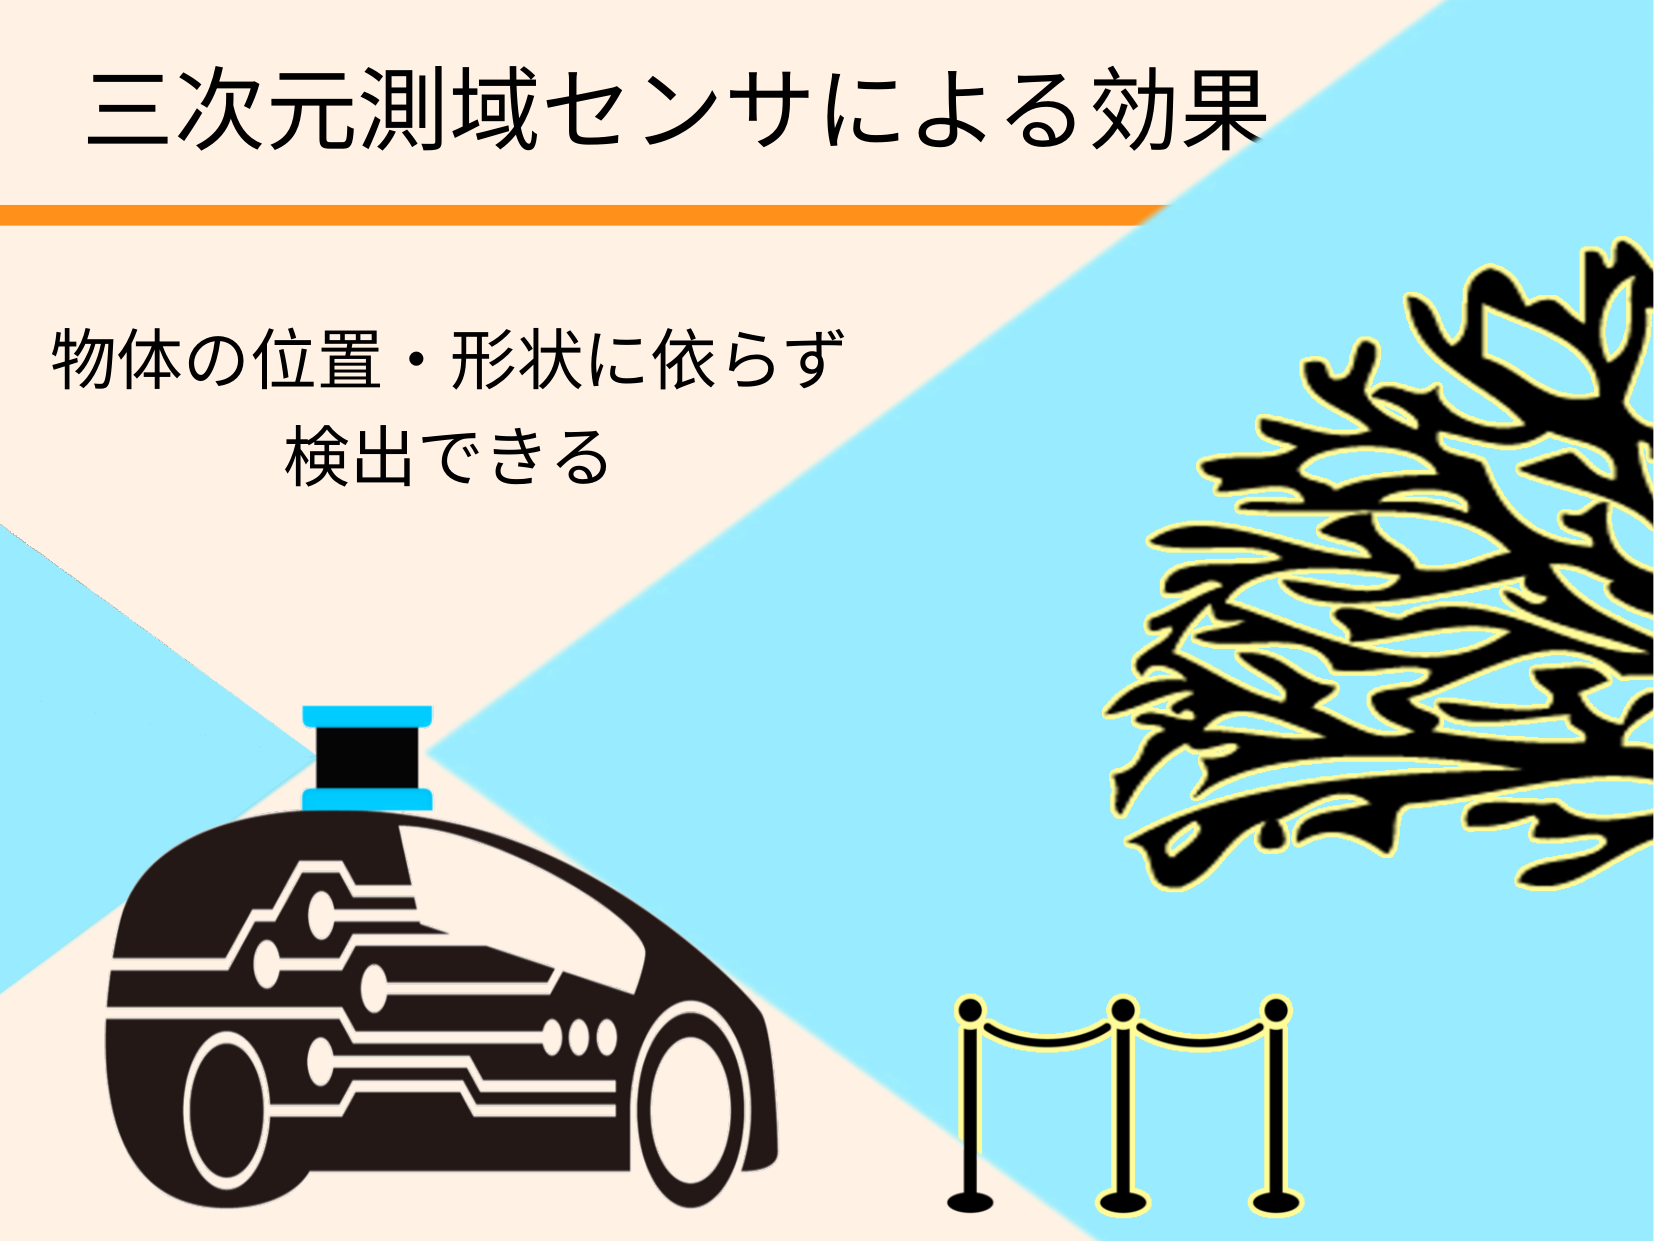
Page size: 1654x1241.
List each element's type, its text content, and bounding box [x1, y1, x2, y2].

text_box 物体の位置・形状に依らず 検出できる [0, 300, 1051, 449]
picture [329, 455, 339, 464]
picture [314, 455, 324, 464]
picture [573, 470, 588, 479]
picture [0, 0, 1654, 1241]
